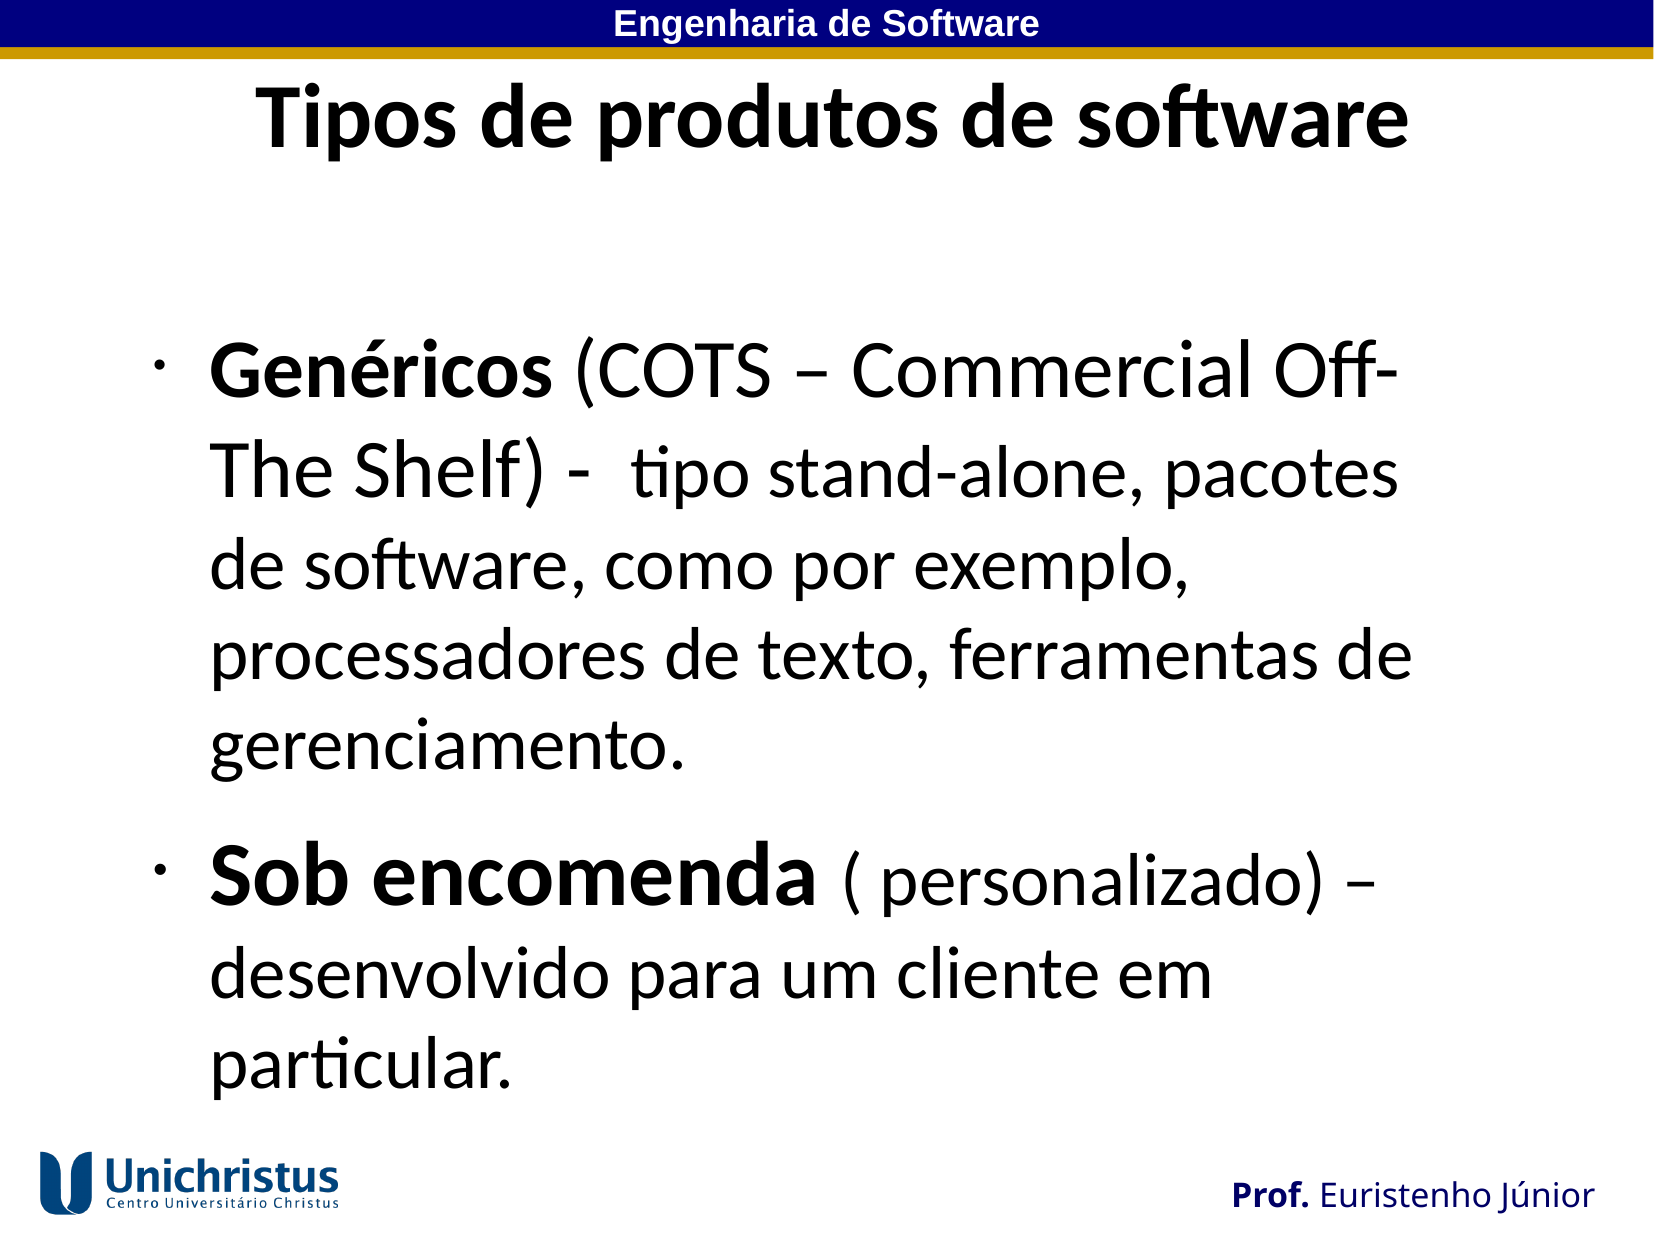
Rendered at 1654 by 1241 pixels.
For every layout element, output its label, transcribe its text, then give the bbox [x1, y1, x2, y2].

text_box [0, 48, 37, 60]
text_box Engenharia de Software [0, 0, 1654, 48]
text_box Prof. Euristenho Júnior [1216, 1163, 1654, 1224]
text_box [1630, 48, 1654, 60]
list Genéricos (COTS – Commercial Off-The Shelf) - tipo stand-alone, pacotes de software, como por exemplo, processadores de texto, ferramentas de gerenciamento. Sob encomenda ( personalizado) – desenvolvido para um cliente em particular. [138, 307, 1489, 1097]
title Tipos de produtos de software [37, 48, 1630, 189]
picture [35, 1148, 343, 1217]
